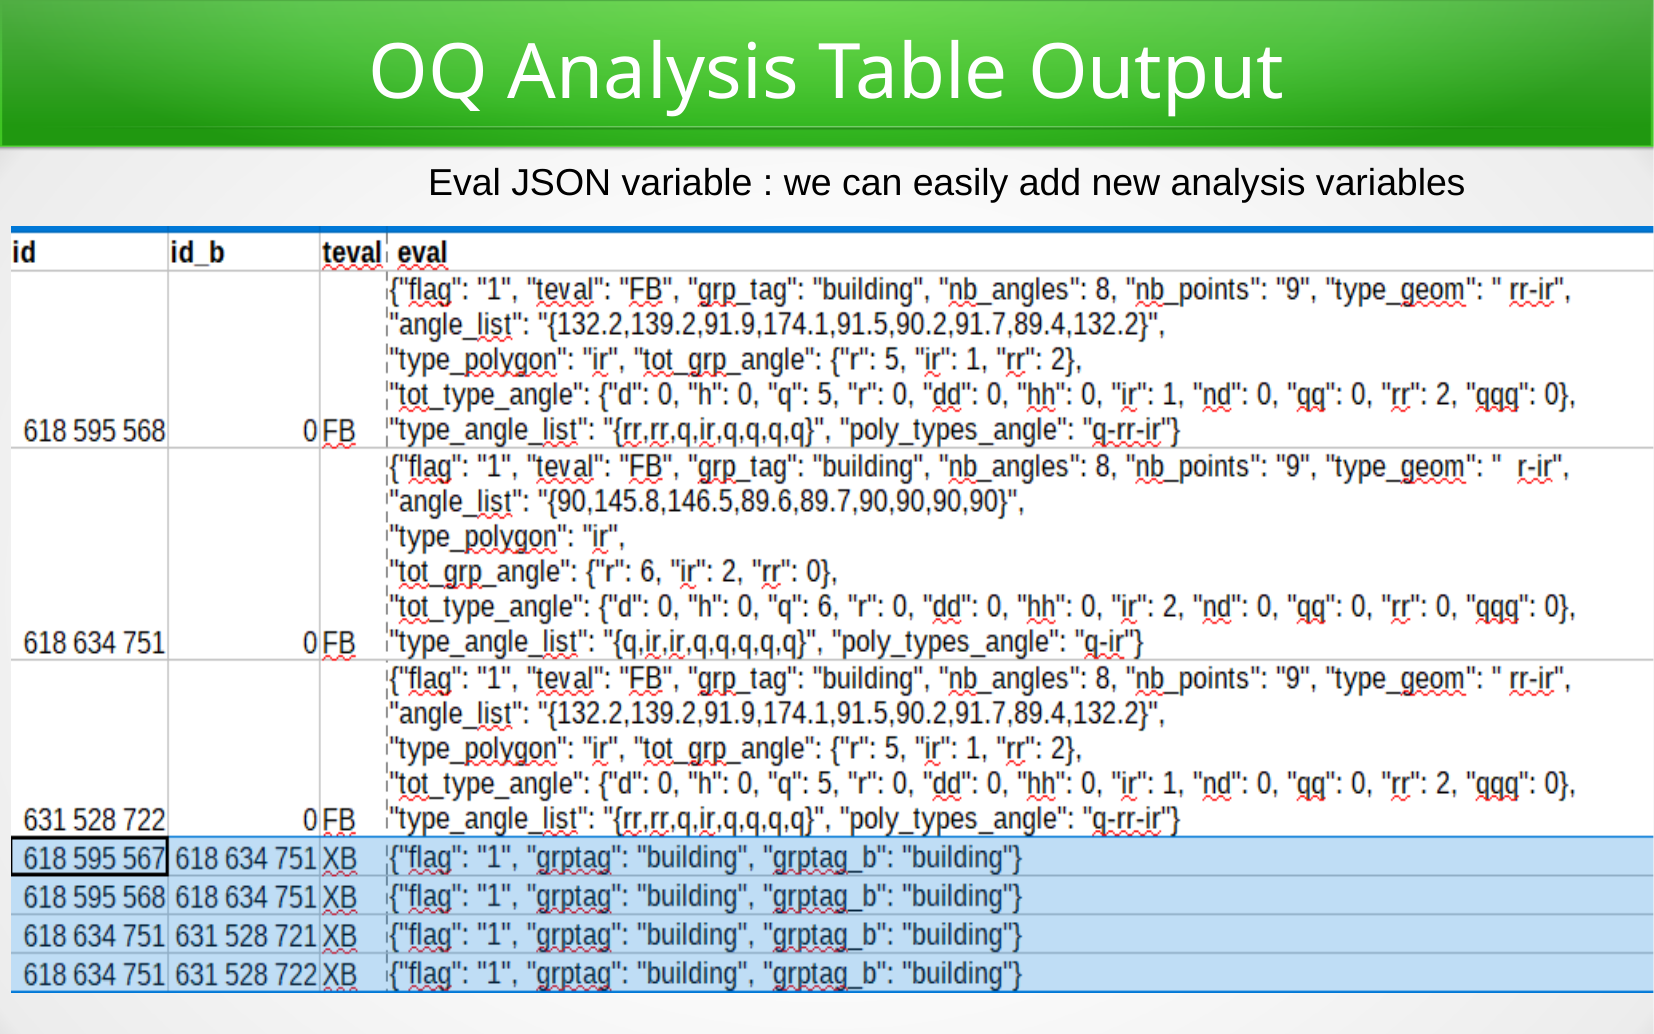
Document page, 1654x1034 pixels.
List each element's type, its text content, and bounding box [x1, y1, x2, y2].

text_box Eval JSON variable : we can easily add new analysis variables [413, 153, 1536, 295]
title OQ Analysis Table Output [82, 9, 1571, 128]
picture [0, 0, 1654, 1034]
